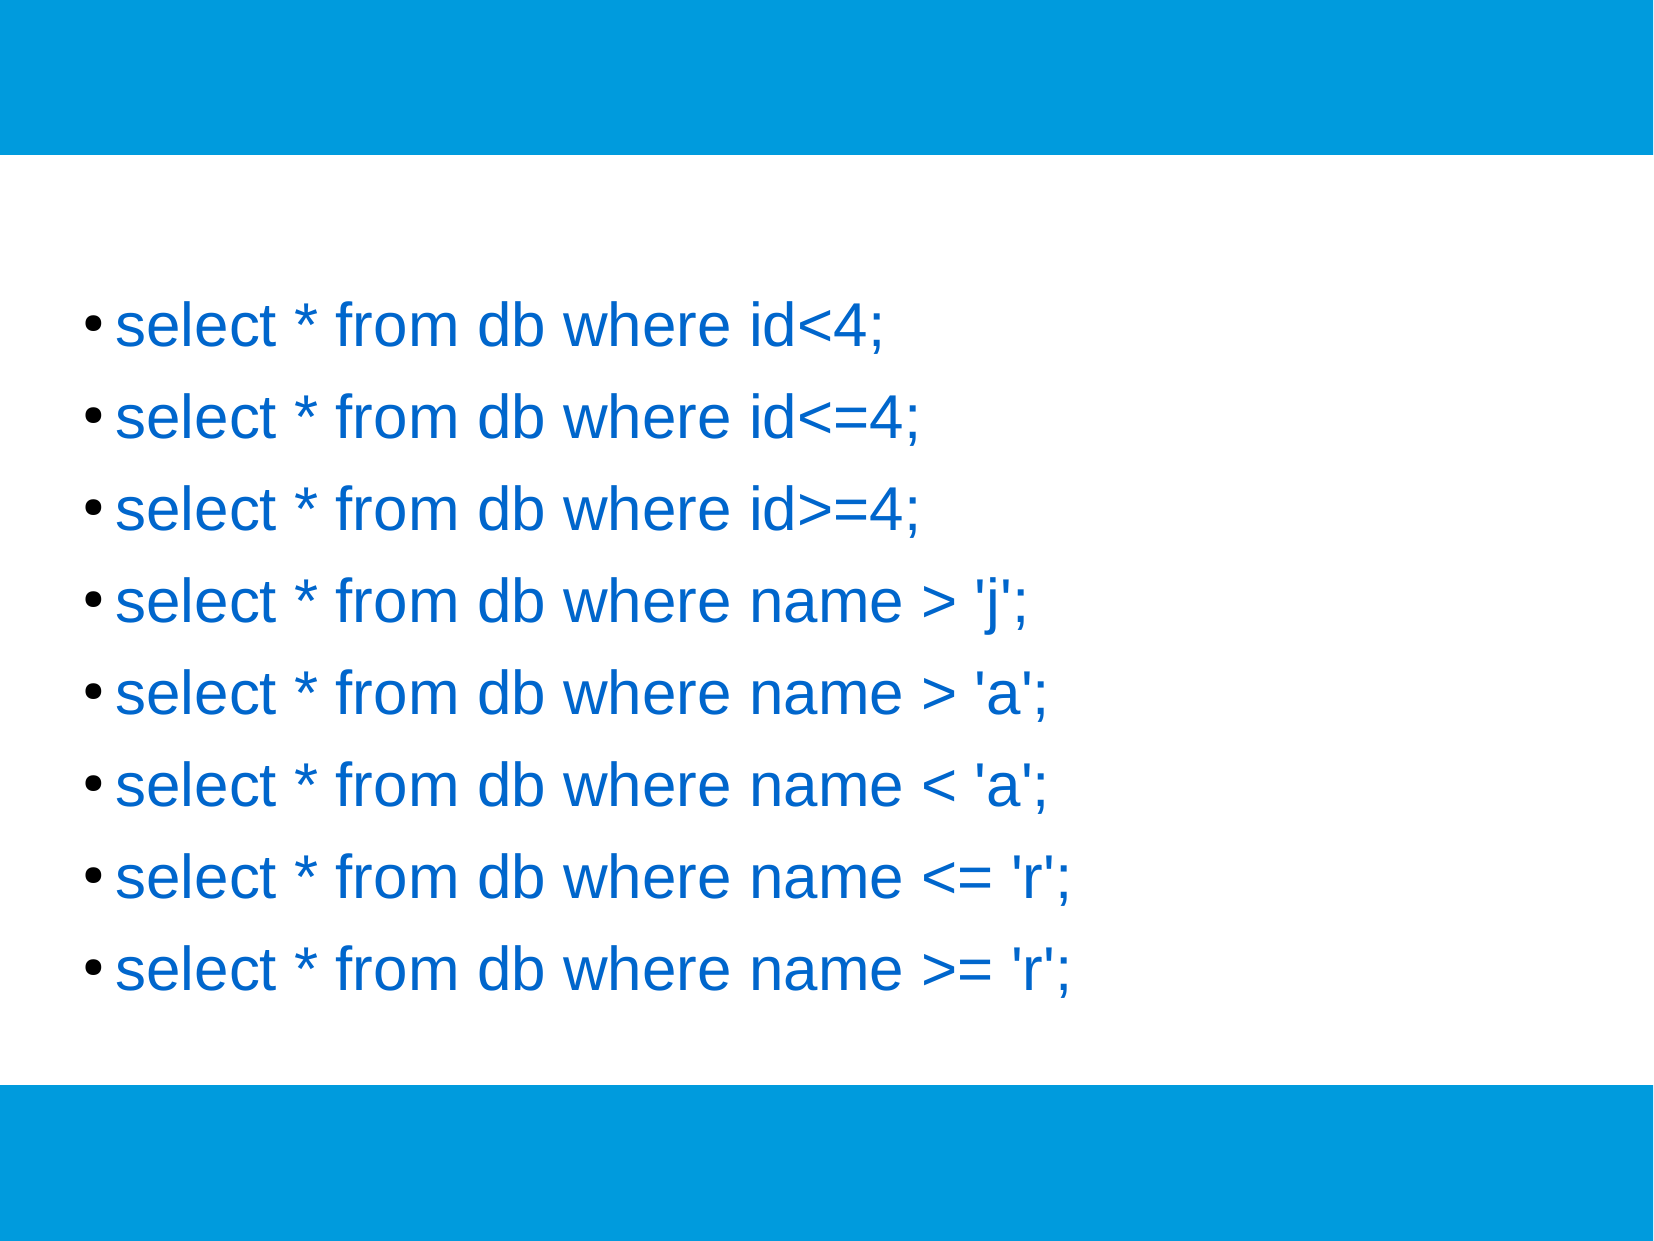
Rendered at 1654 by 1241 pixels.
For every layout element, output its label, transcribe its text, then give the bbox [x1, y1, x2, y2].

list select * from db where id<4; select * from db where id<=4; select * from db where id>=4; select * from db where name > 'j'; select * from db where name > 'a'; select * from db where name < 'a'; select * from db where name <= 'r'; select * from db where name >= 'r'; [82, 290, 1571, 1010]
